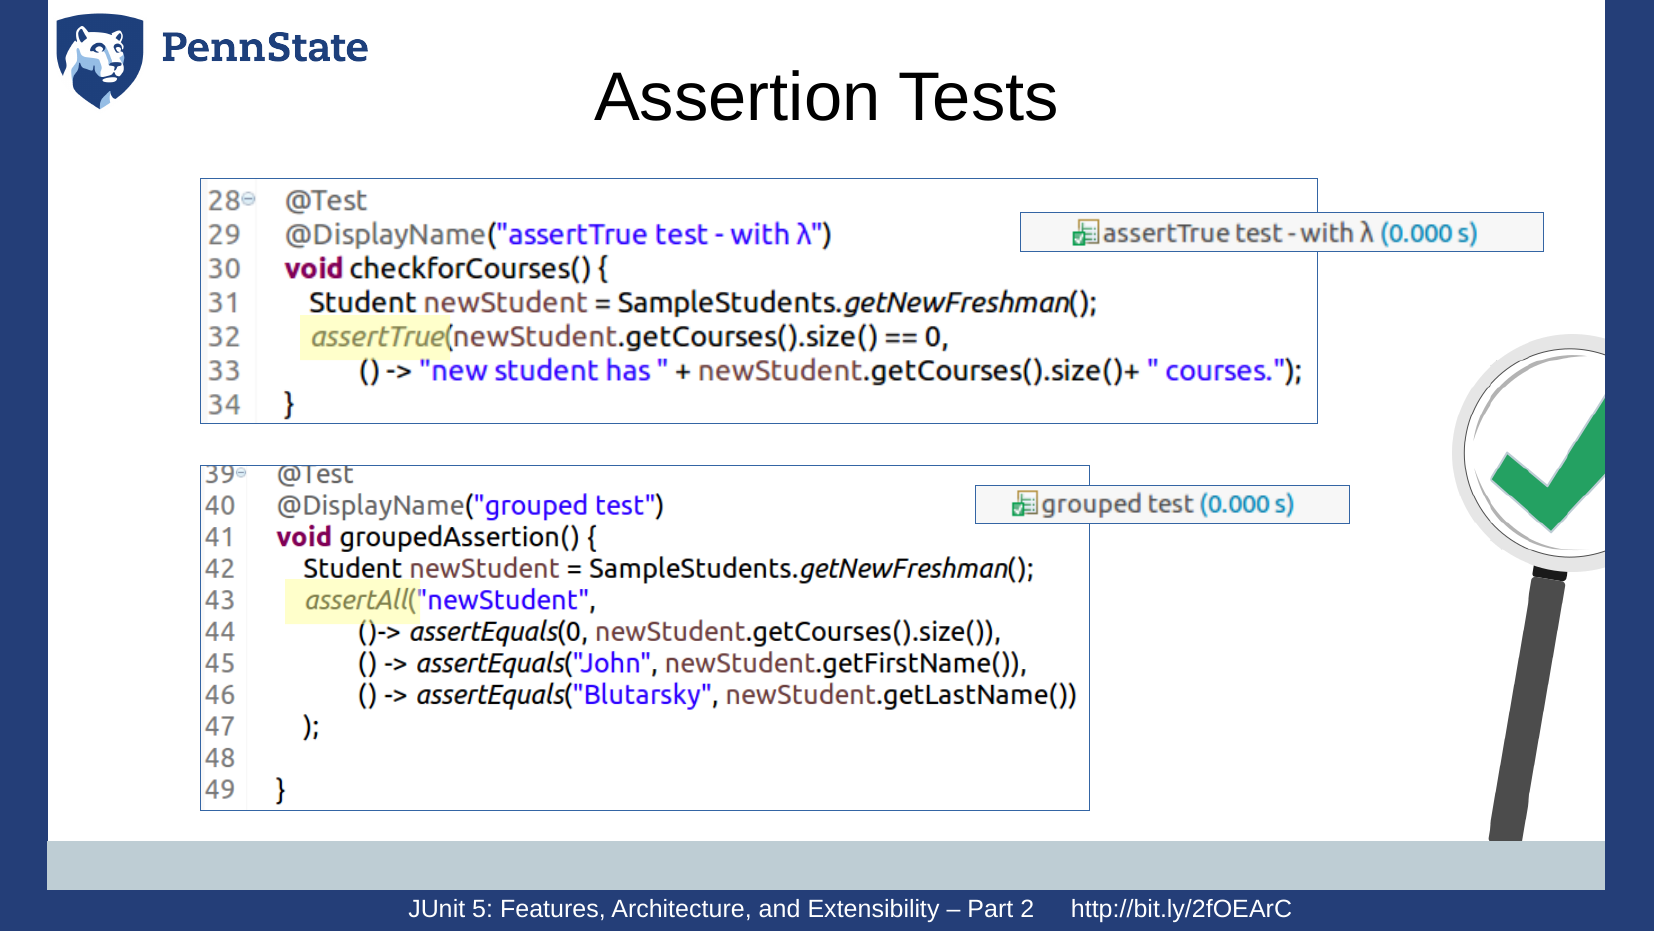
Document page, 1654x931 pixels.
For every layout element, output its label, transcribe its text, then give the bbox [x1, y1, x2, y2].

title Assertion Tests [61, 19, 1592, 175]
picture [200, 178, 1544, 424]
picture [48, 0, 411, 152]
picture [200, 465, 1350, 811]
text_box [300, 315, 451, 361]
text_box [285, 579, 421, 625]
picture [1452, 334, 1605, 841]
